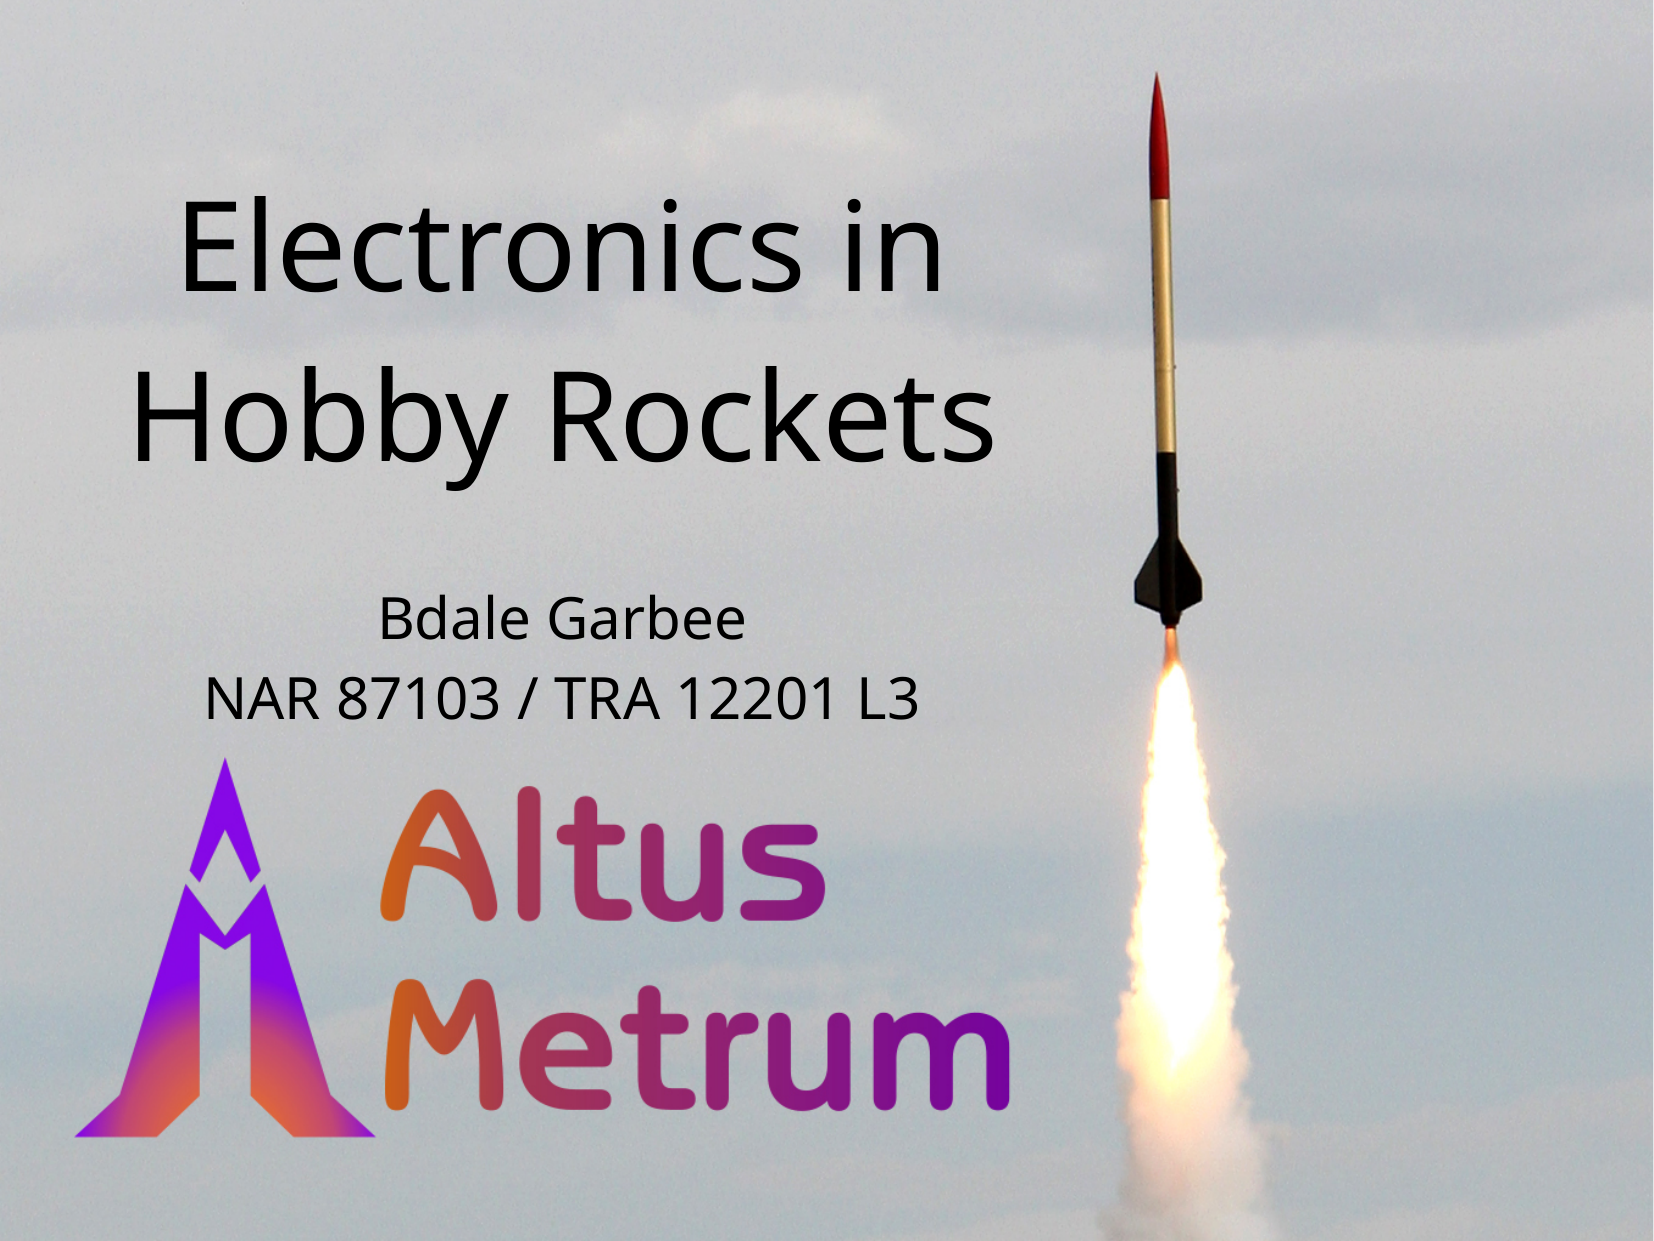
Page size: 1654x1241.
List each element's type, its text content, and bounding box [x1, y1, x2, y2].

text_box Electronics in Hobby Rockets Bdale Garbee NAR 87103 / TRA 12201 L3 [74, 150, 1051, 591]
picture [0, 0, 1654, 1241]
